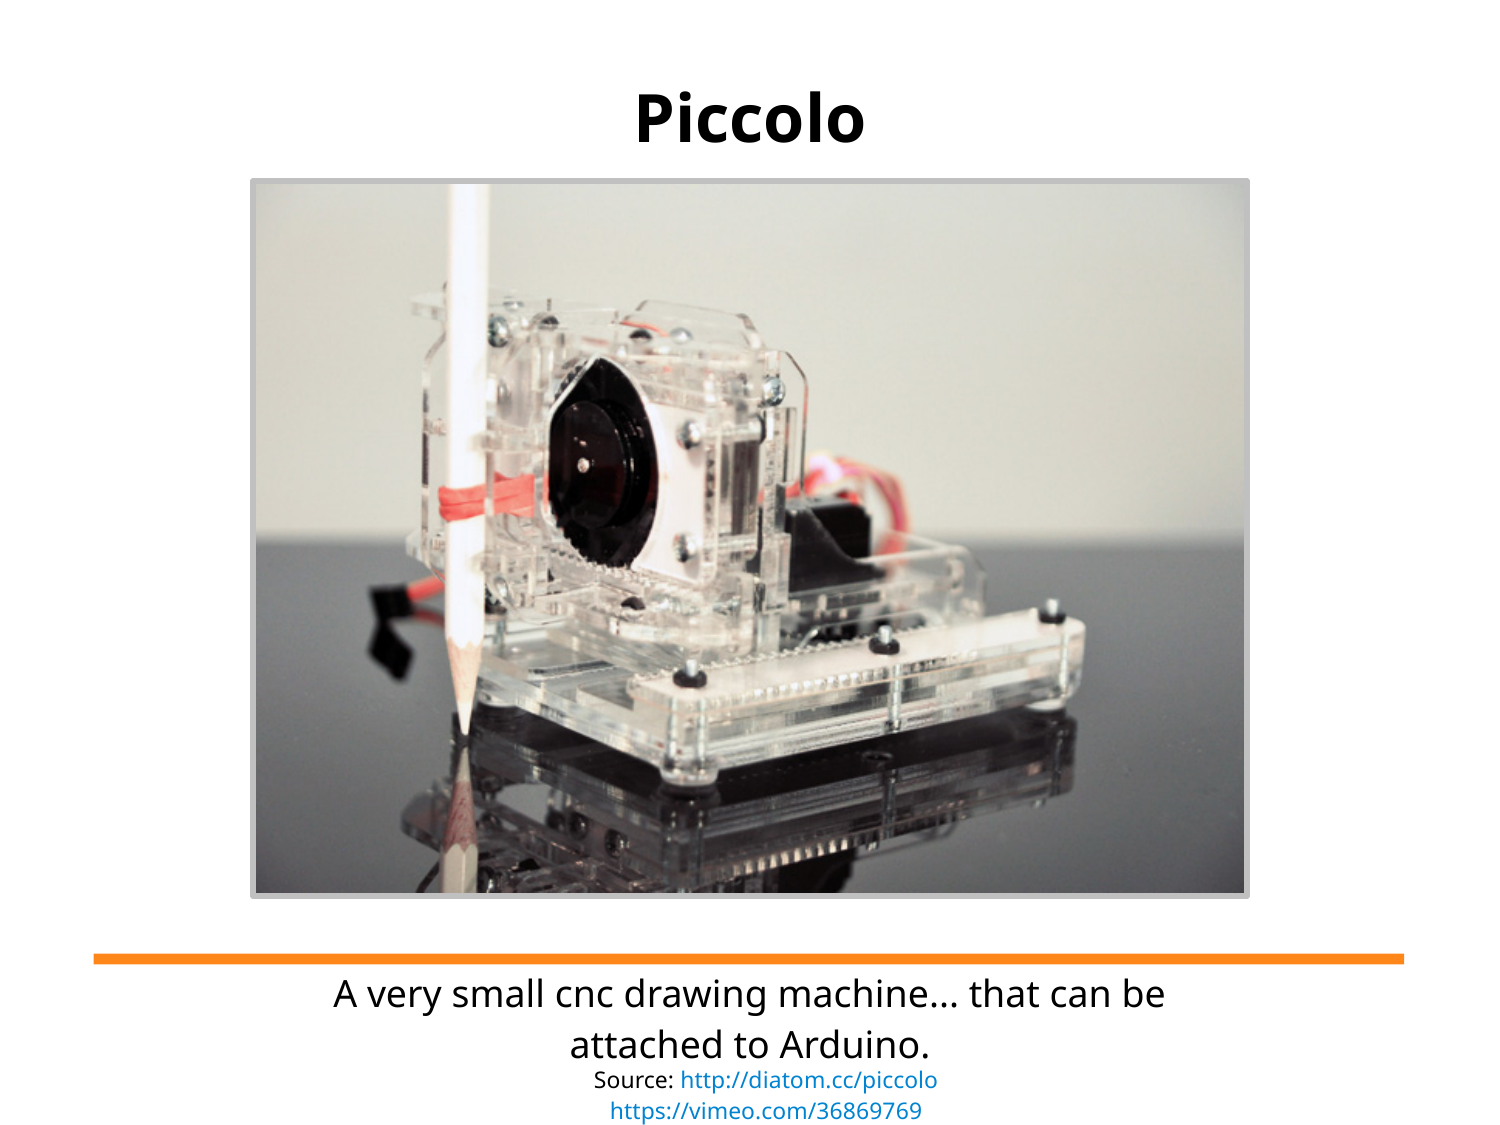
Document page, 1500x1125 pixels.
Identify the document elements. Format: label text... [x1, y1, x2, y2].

title Piccolo [75, 44, 1426, 188]
picture [0, 0, 1500, 1125]
text_box A very small cnc drawing machine... that can be attached to Arduino. [287, 960, 1213, 1073]
text_box Source: http://diatom.cc/piccolo https://vimeo.com/36869769 [579, 1073, 921, 1125]
